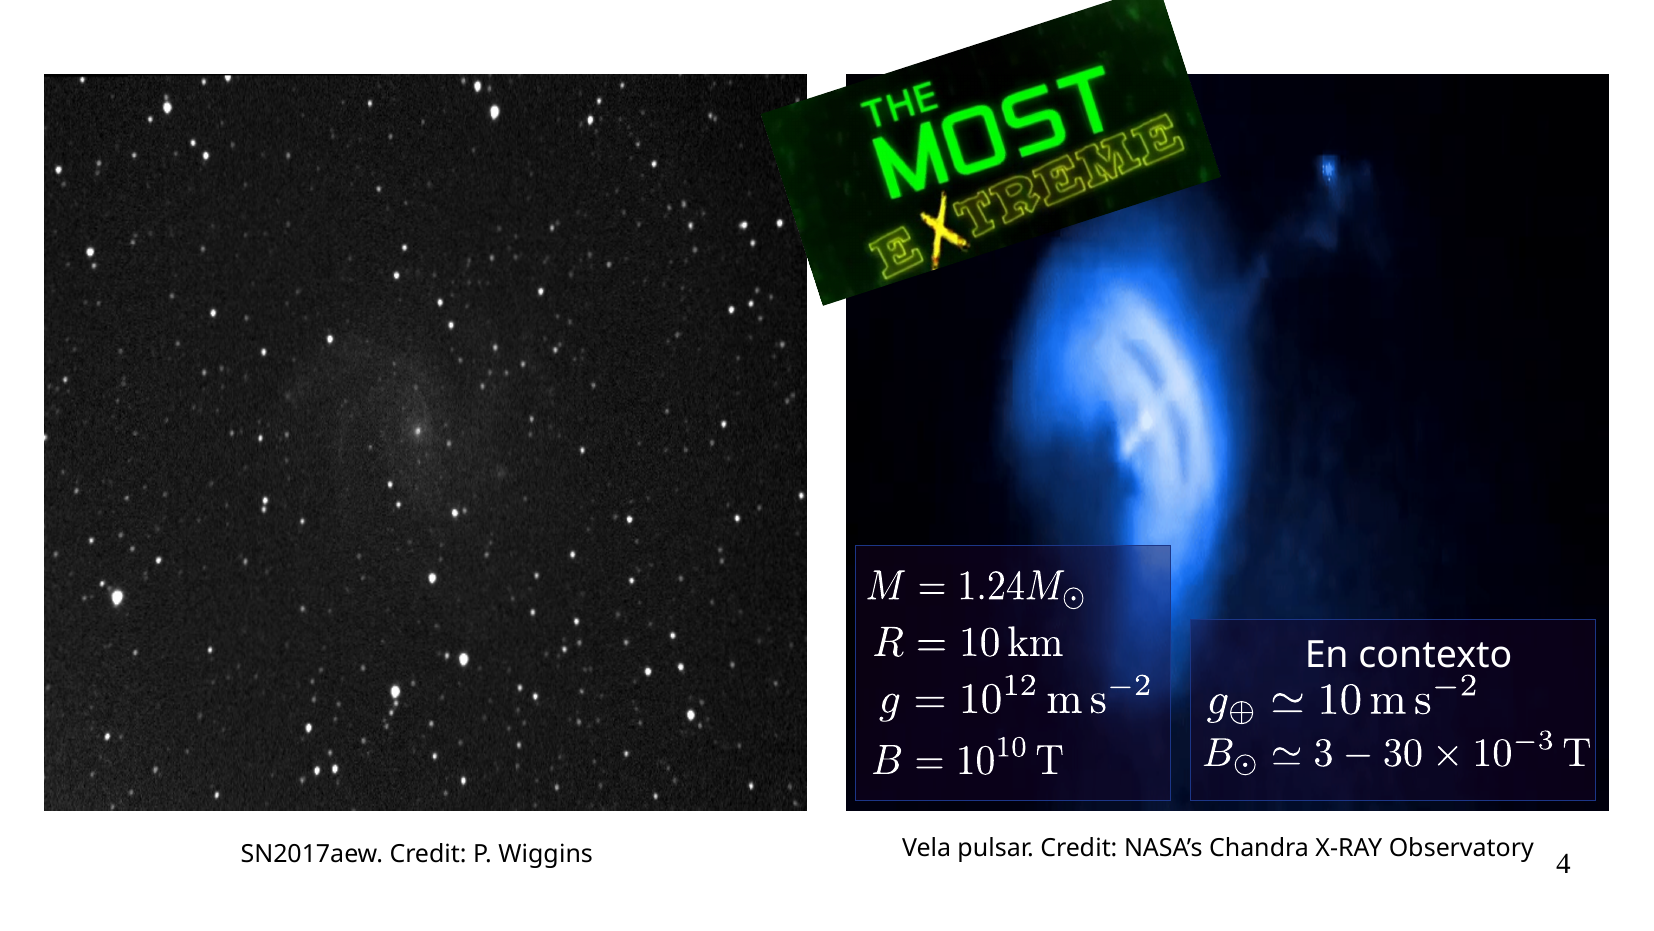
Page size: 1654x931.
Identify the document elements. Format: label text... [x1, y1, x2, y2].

text_box SN2017aew. Credit: P. Wiggins [225, 828, 657, 874]
picture [44, 0, 1609, 811]
text_box En contexto [1290, 619, 1531, 680]
text_box [855, 545, 1171, 801]
text_box Vela pulsar. Credit: NASA’s Chandra X-RAY Observatory [887, 822, 1562, 868]
text_box [1190, 619, 1596, 801]
